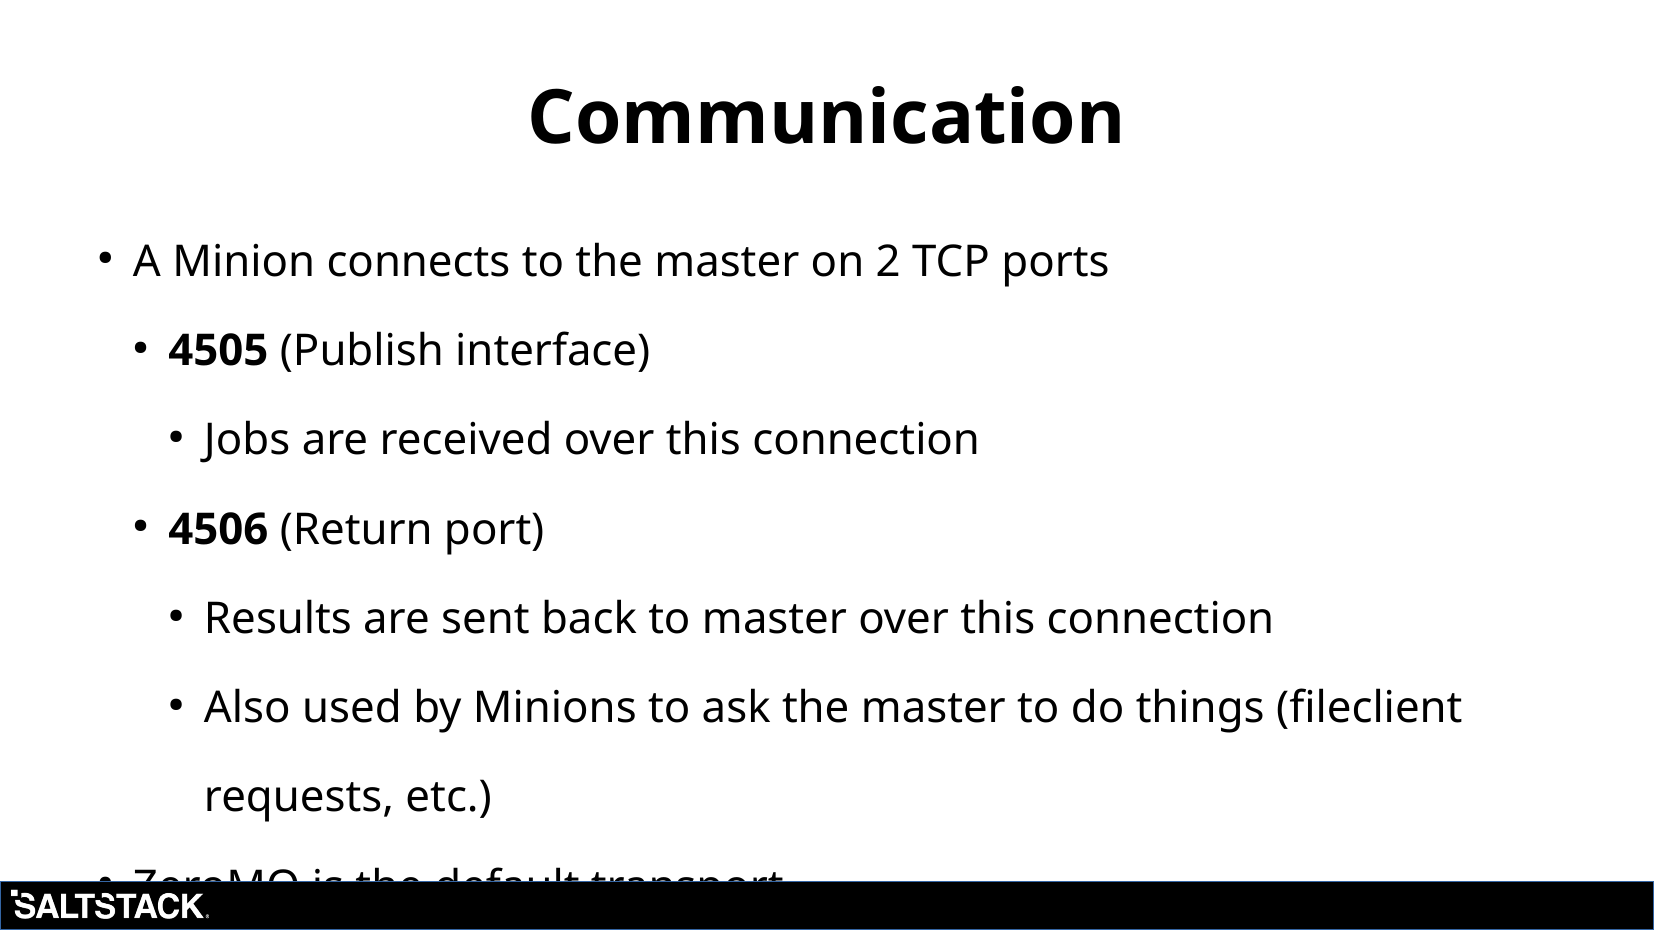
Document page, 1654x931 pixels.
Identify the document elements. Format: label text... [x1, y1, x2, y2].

text_box [209, 881, 1654, 930]
text_box [0, 881, 11, 930]
picture [11, 873, 209, 931]
text_box A Minion connects to the master on 2 TCP ports 4505 (Publish interface) Jobs are received over this connection 4506 (Return port) Results are sent back to master over this connection Also used by Minions to ask the master to do things (fileclient requests, etc.) ZeroMQ is the default transport [82, 192, 1571, 867]
title Communication [82, 37, 1571, 192]
